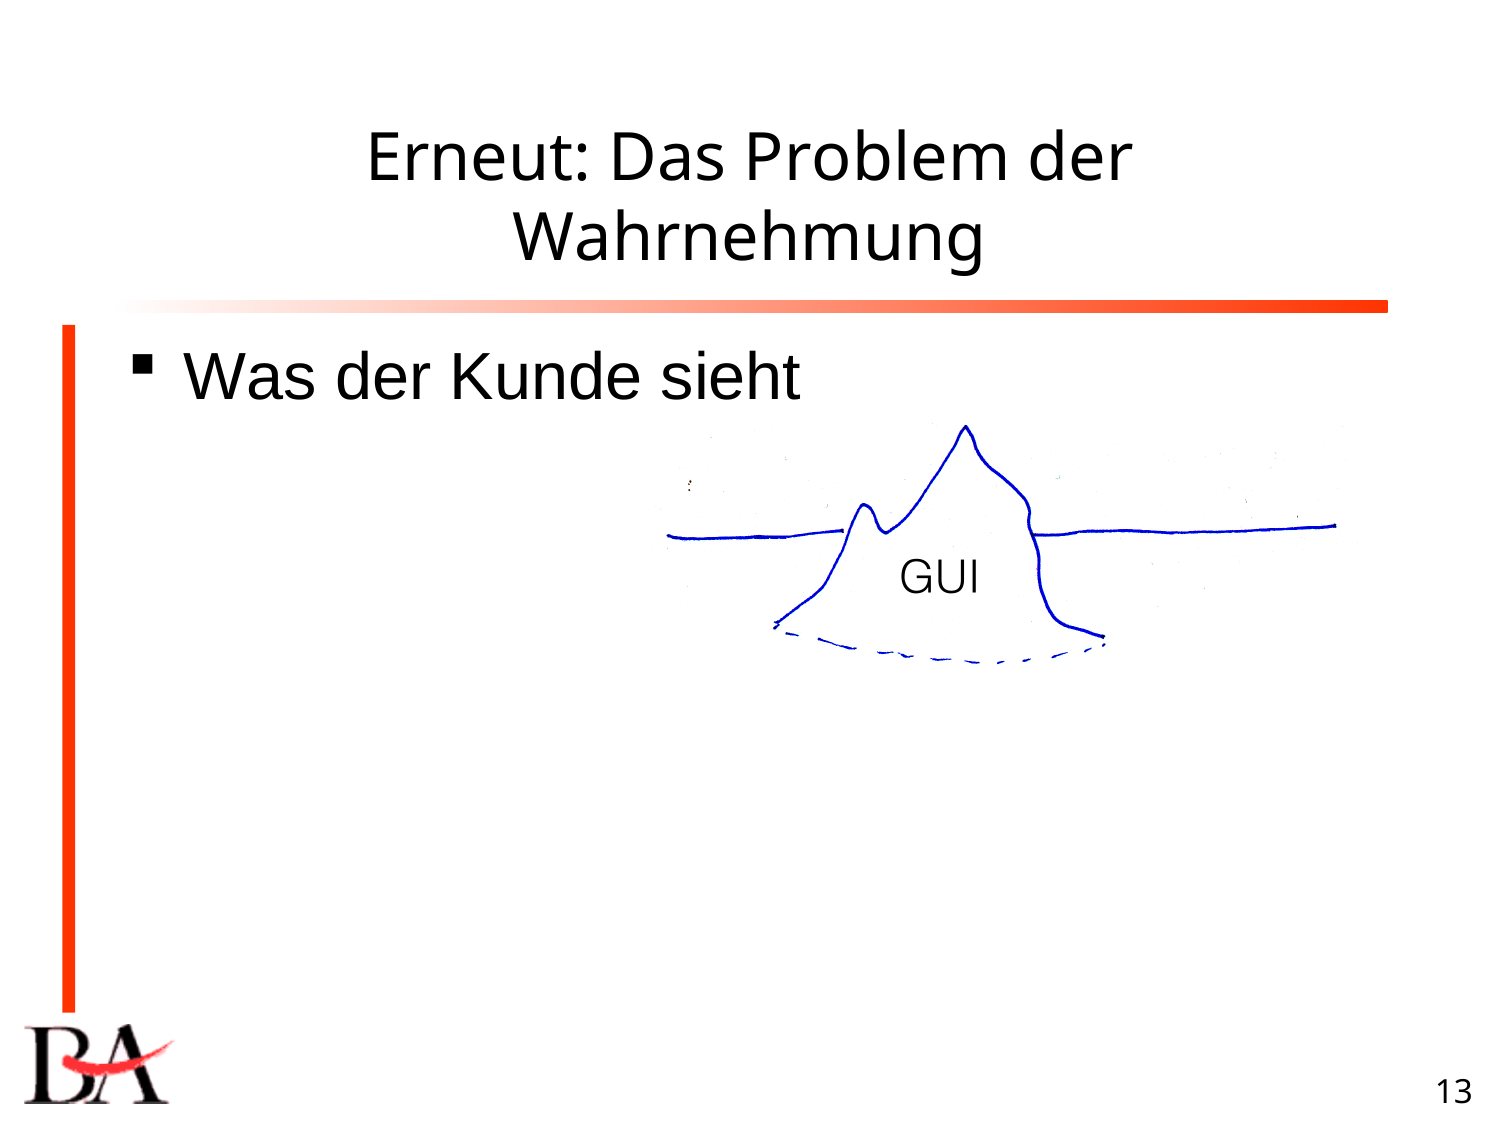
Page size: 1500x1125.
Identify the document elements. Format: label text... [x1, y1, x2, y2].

title Erneut: Das Problem der Wahrnehmung [112, 96, 1388, 292]
list Was der Kunde sieht [112, 324, 1388, 1051]
chart [650, 412, 1358, 665]
picture [24, 1024, 175, 1104]
